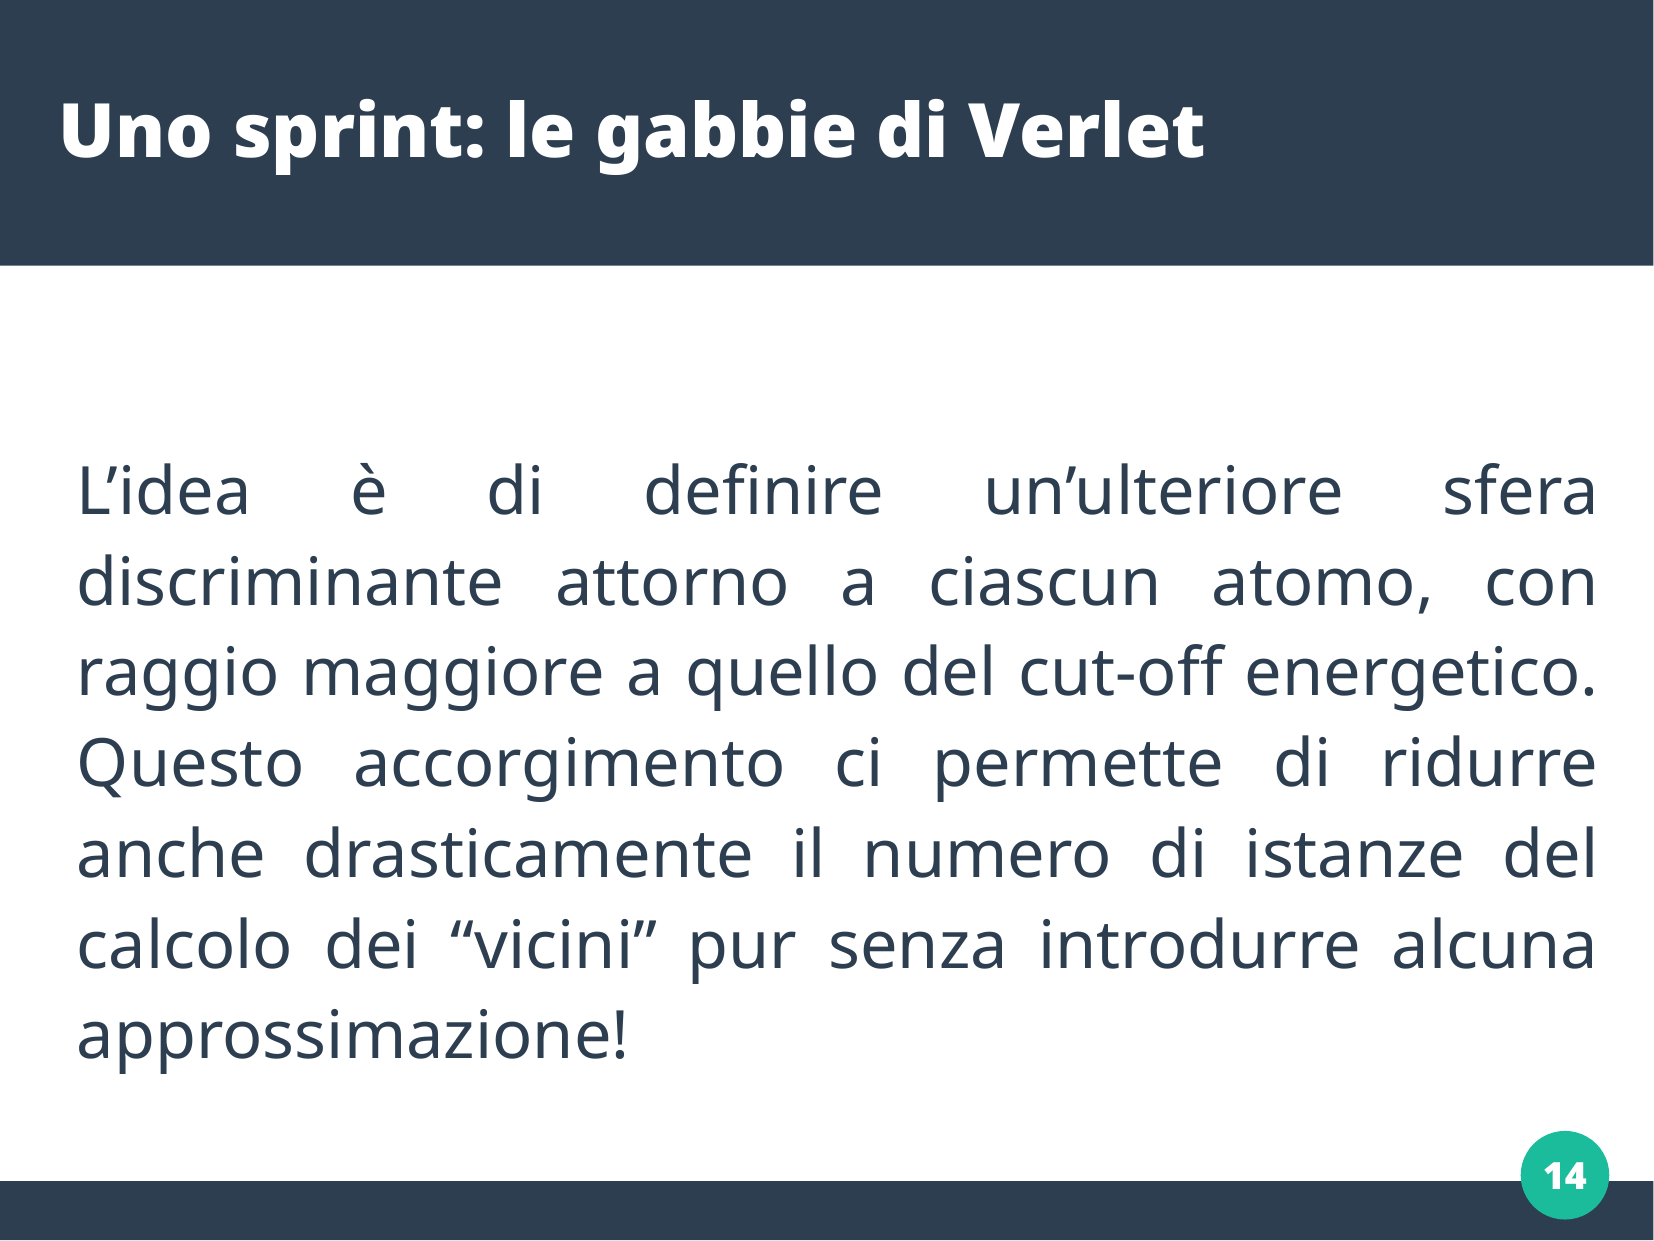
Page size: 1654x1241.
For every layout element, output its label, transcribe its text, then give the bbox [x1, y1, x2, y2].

title Uno sprint: le gabbie di Verlet [59, 49, 1595, 207]
list L’idea è di definire un’ulteriore sfera discriminante attorno a ciascun atomo, con raggio maggiore a quello del cut-off energetico. Questo accorgimento ci permette di ridurre anche drasticamente il numero di istanze del calcolo dei “vicini” pur senza introdurre alcuna approssimazione! [5, 442, 1601, 1093]
